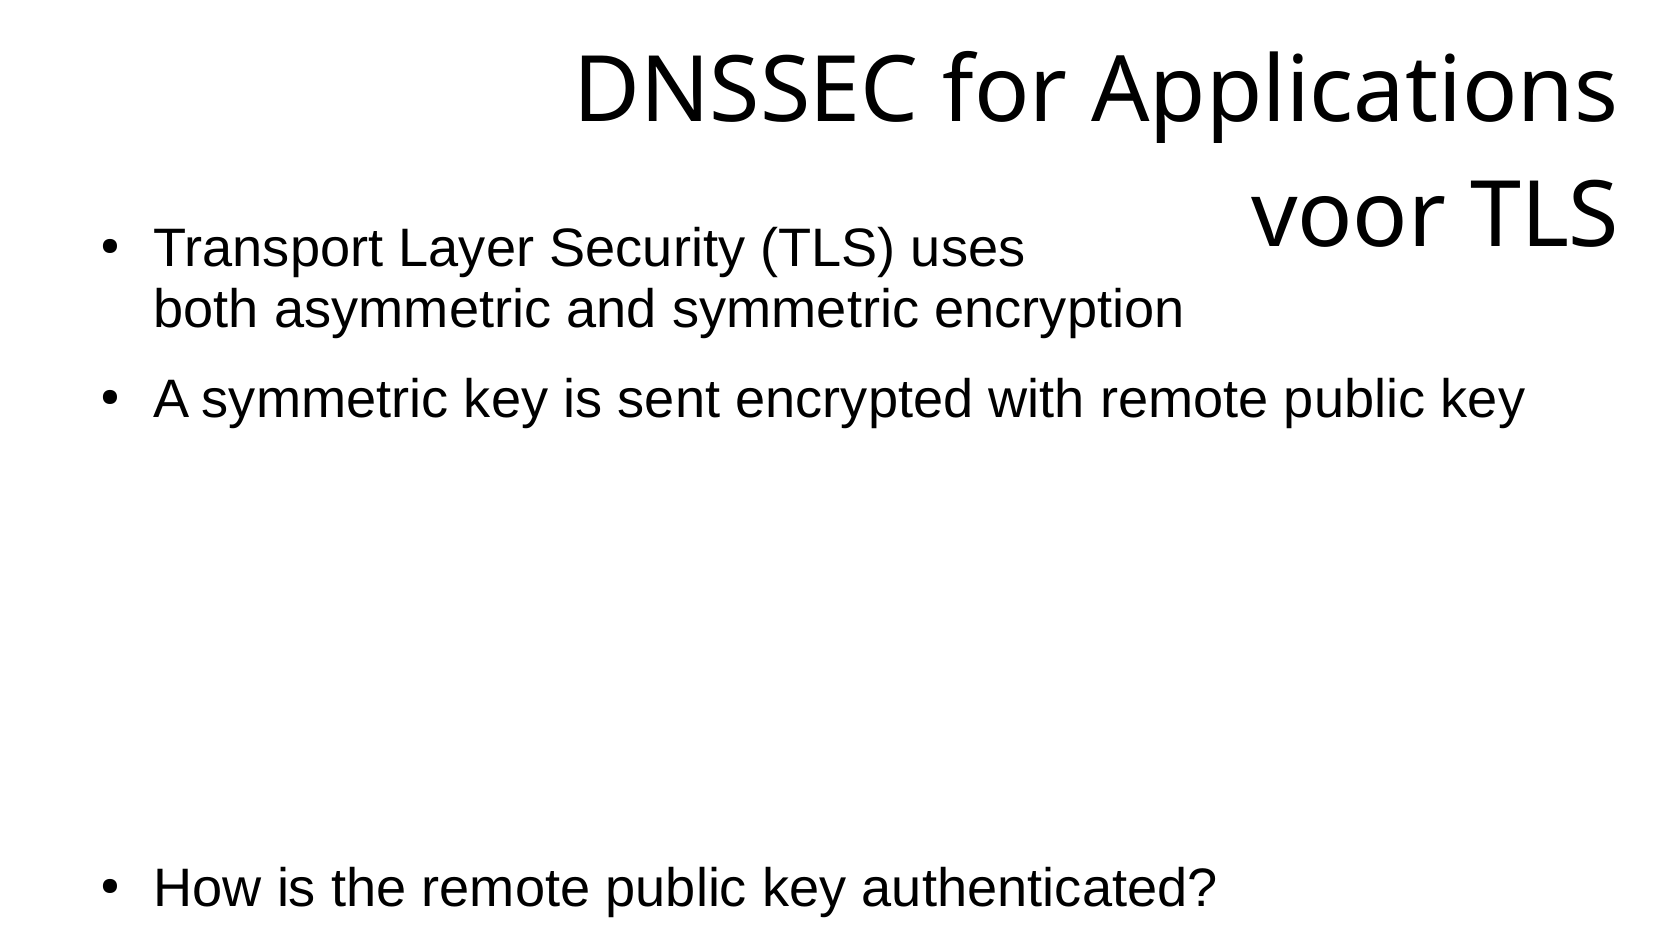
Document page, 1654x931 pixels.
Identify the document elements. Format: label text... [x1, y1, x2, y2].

title DNSSEC for Applications voor TLS [1, 23, 1620, 221]
list How is the remote public key authenticated? [82, 857, 1571, 931]
list Transport Layer Security (TLS) uses both asymmetric and symmetric encryption A symmetric key is sent encrypted with remote public key [82, 221, 1571, 857]
